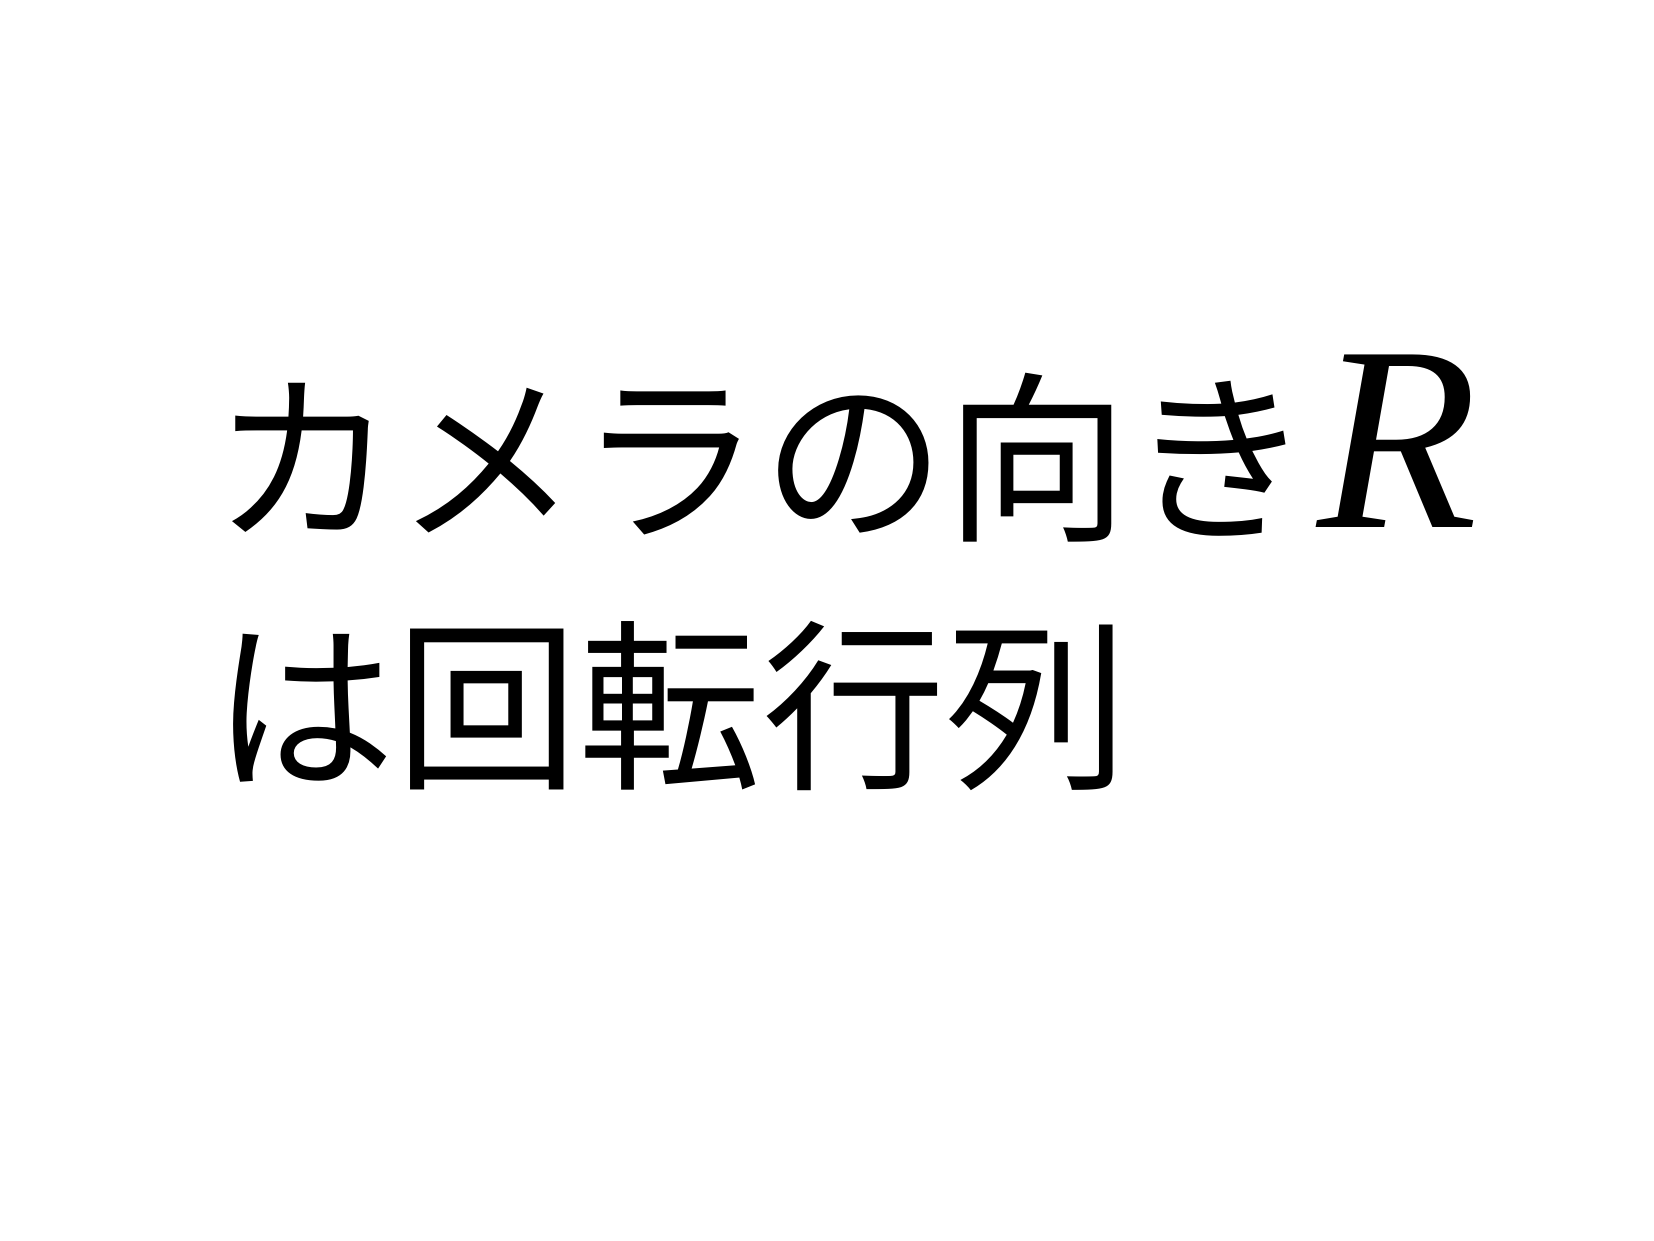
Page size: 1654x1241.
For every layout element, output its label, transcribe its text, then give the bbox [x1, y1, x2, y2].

title カメラの向き [212, 309, 1335, 585]
chart [1291, 292, 1489, 585]
title は回転行列 [212, 585, 1489, 833]
